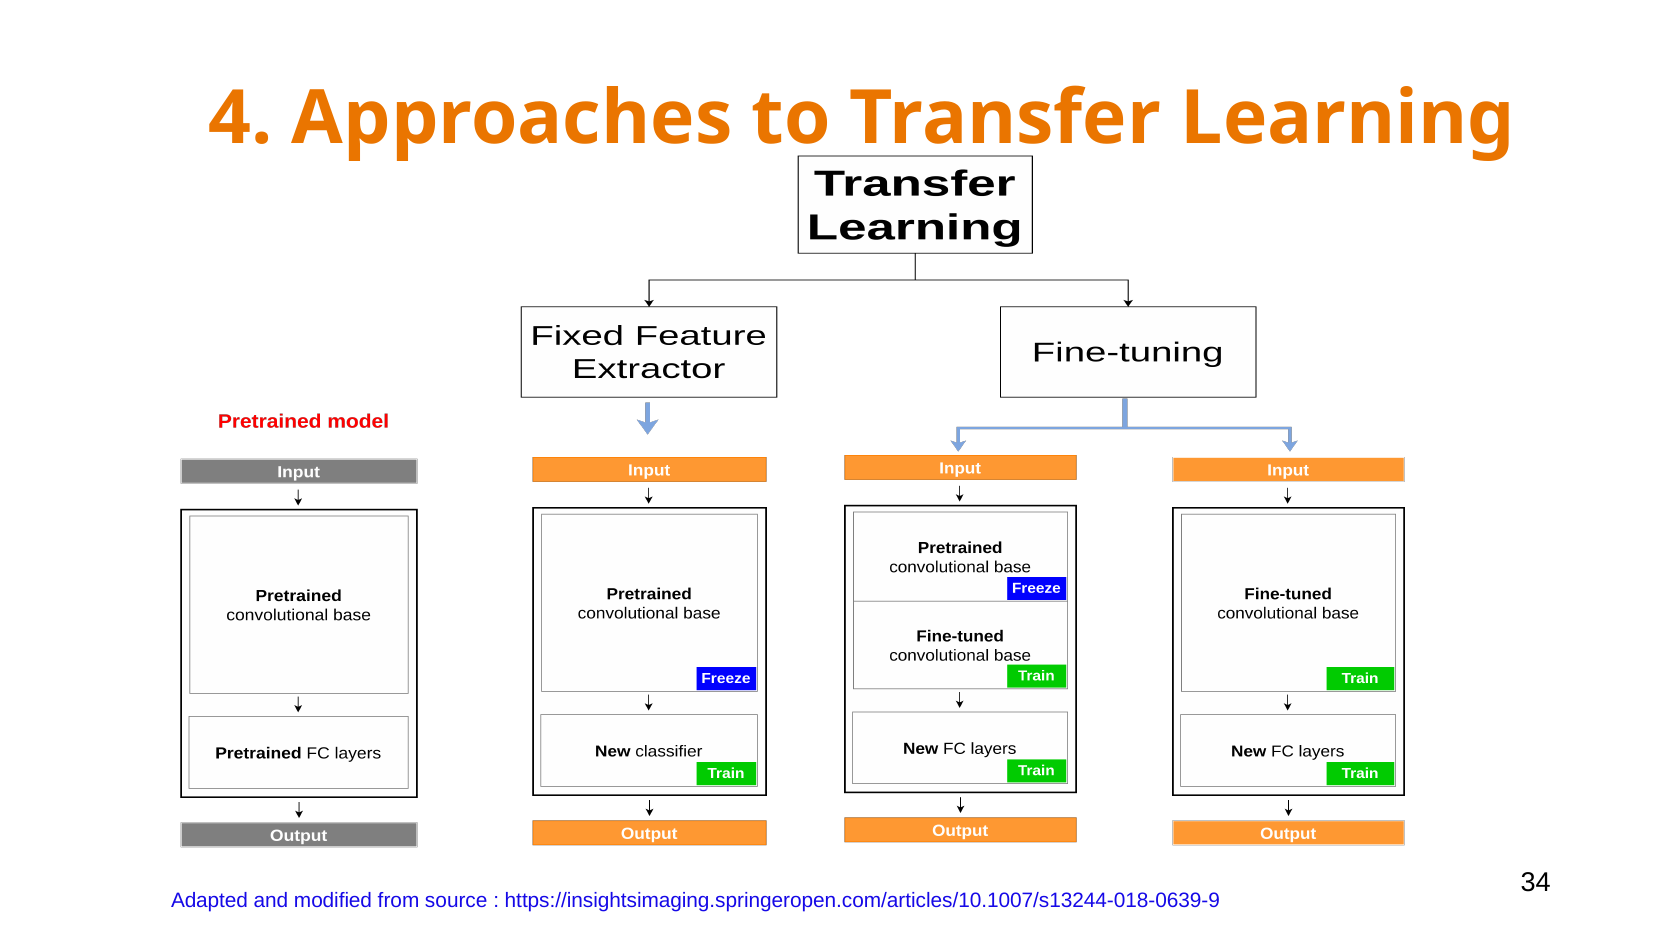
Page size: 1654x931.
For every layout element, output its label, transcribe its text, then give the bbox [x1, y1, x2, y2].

picture [171, 402, 426, 856]
title 4. Approaches to Transfer Learning [82, 37, 1571, 193]
picture [510, 148, 1413, 853]
text_box Adapted and modified from source : https://insightsimaging.springeropen.com/articles/10.1007/s13244-018-0639-9 [156, 881, 1267, 927]
